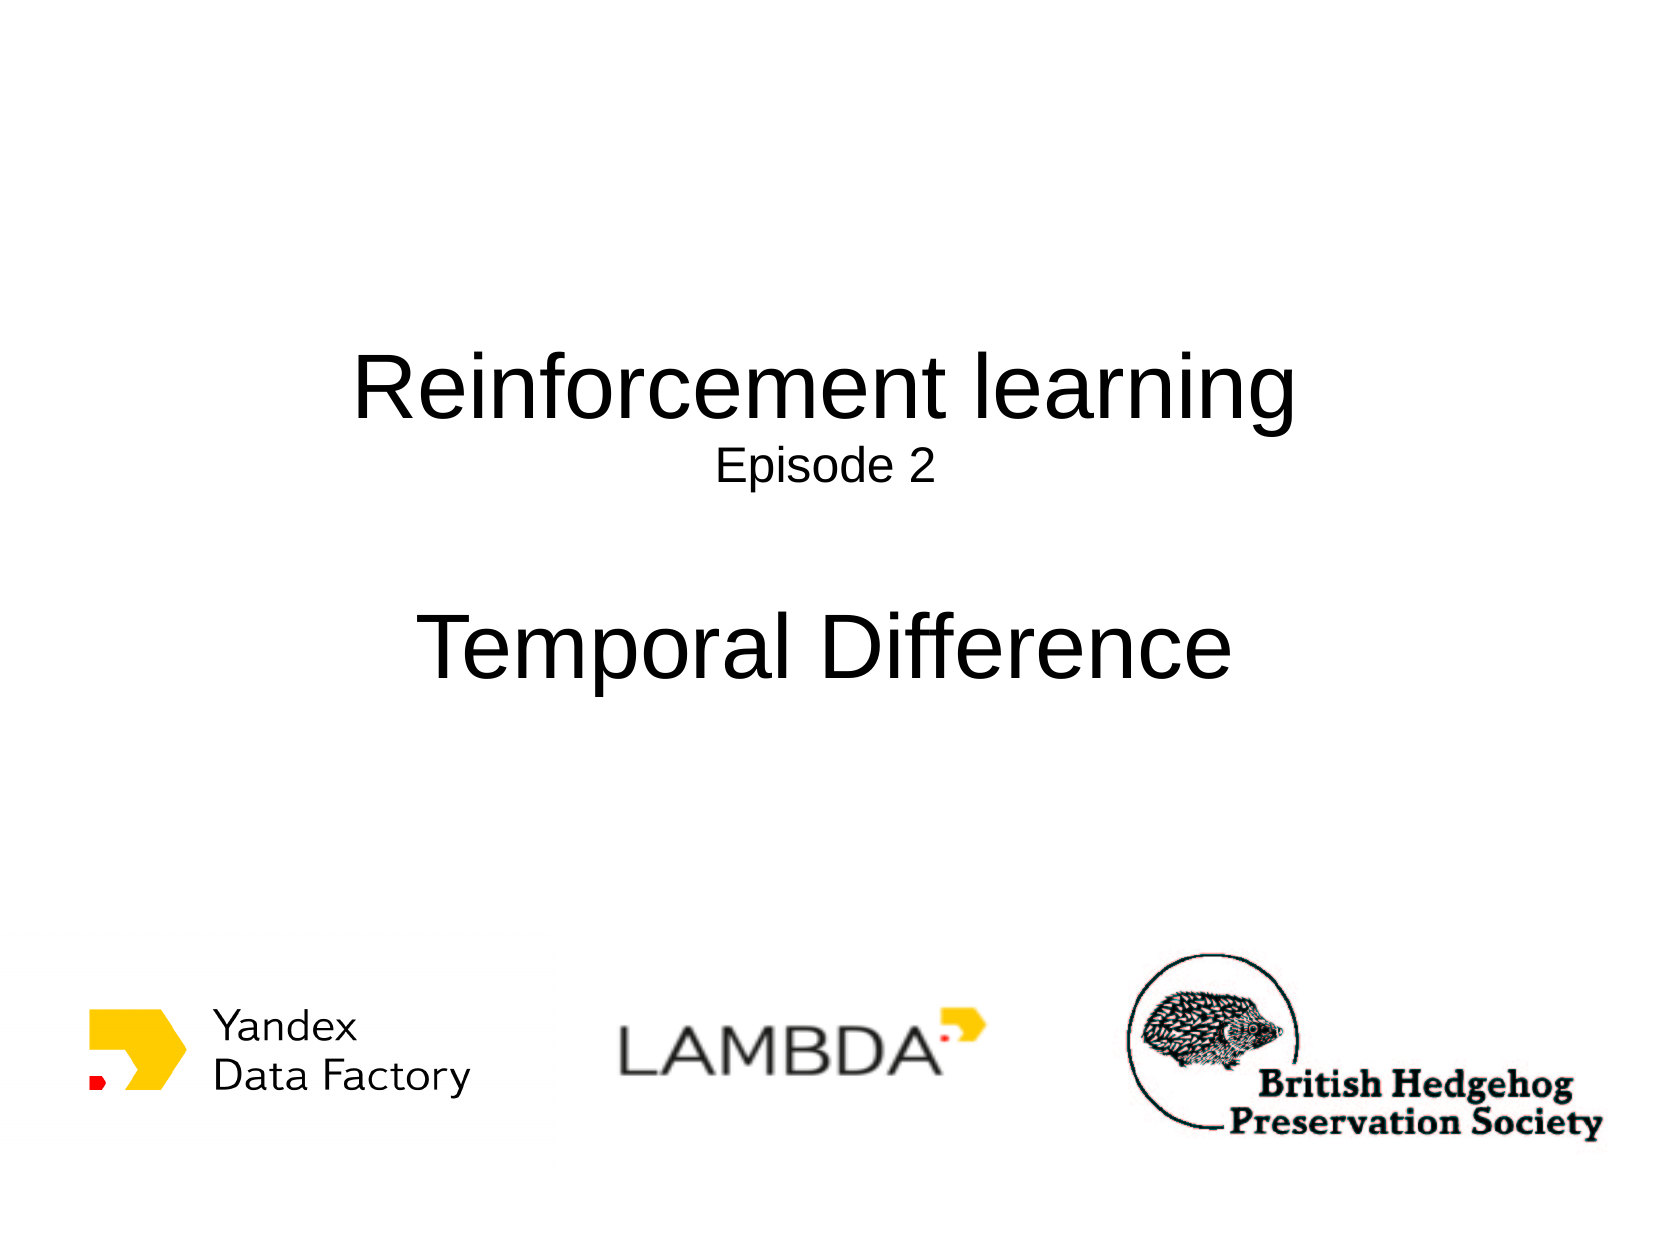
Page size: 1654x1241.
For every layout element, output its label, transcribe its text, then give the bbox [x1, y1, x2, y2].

picture [585, 872, 1006, 1213]
picture [1050, 869, 1654, 1241]
text_box Reinforcement learning Episode 2 Temporal Difference [0, 311, 1654, 723]
picture [0, 929, 556, 1171]
